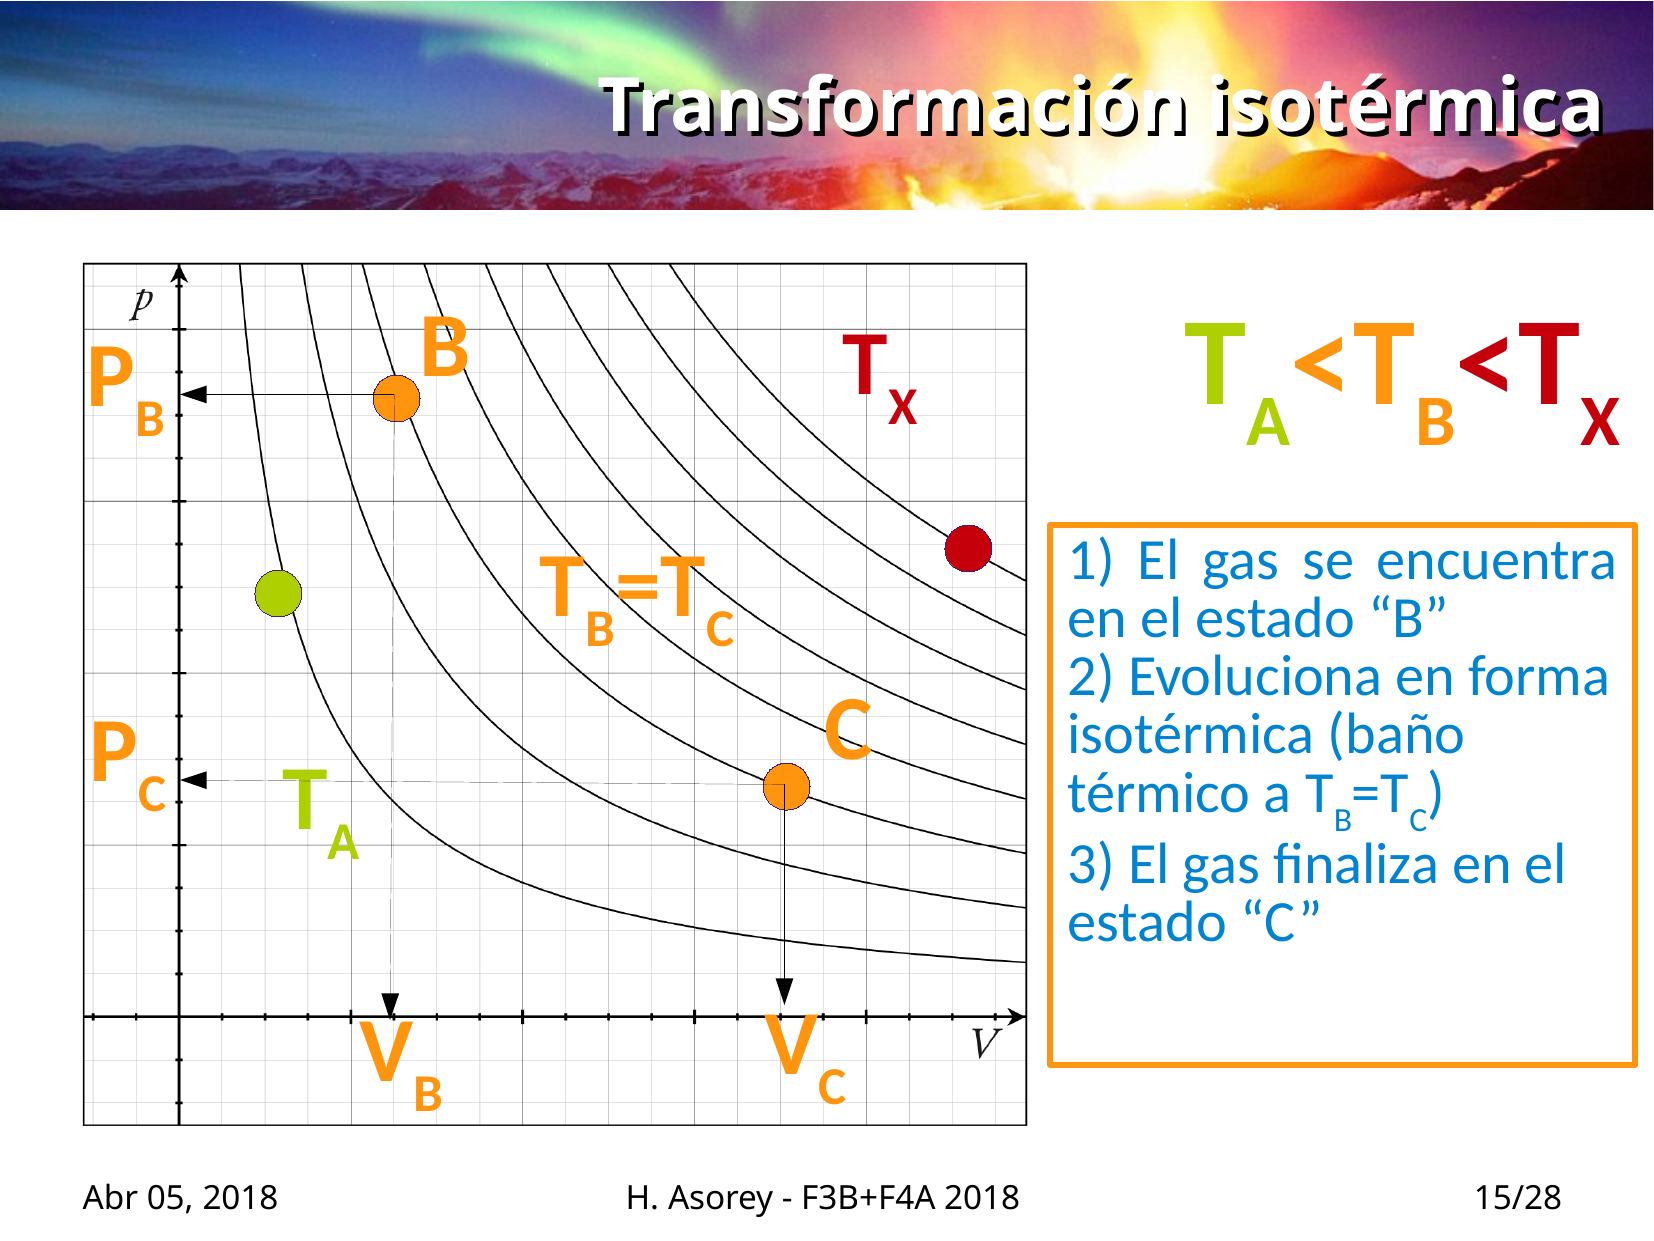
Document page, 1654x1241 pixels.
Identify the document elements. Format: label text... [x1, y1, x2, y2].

picture [75, 395, 394, 781]
text_box TB=TC [525, 540, 751, 721]
text_box TA<TB<TX [1170, 303, 1635, 498]
text_box VB [345, 1005, 459, 1152]
title Transformación isotérmica [45, 15, 1606, 191]
text_box B [405, 300, 496, 427]
text_box [254, 570, 302, 617]
text_box [944, 525, 992, 572]
text_box TX [827, 318, 933, 466]
text_box VC [750, 998, 863, 1145]
text_box C [810, 683, 901, 811]
text_box PC [75, 705, 182, 852]
text_box PB [71, 330, 181, 477]
text_box TA [267, 753, 376, 781]
picture [75, 781, 391, 1141]
text_box [373, 395, 394, 422]
text_box 1) El gas se encuentra en el estado “B” 2) Evoluciona en forma isotérmica (baño térmico a TB=TC) 3) El gas finaliza en el estado “C” [1050, 525, 1636, 1066]
text_box [373, 375, 405, 422]
text_box TA [267, 781, 376, 901]
text_box [763, 763, 810, 811]
picture [391, 782, 784, 1141]
text_box [763, 785, 784, 810]
picture [75, 254, 1036, 1141]
picture [0, 1, 1654, 210]
